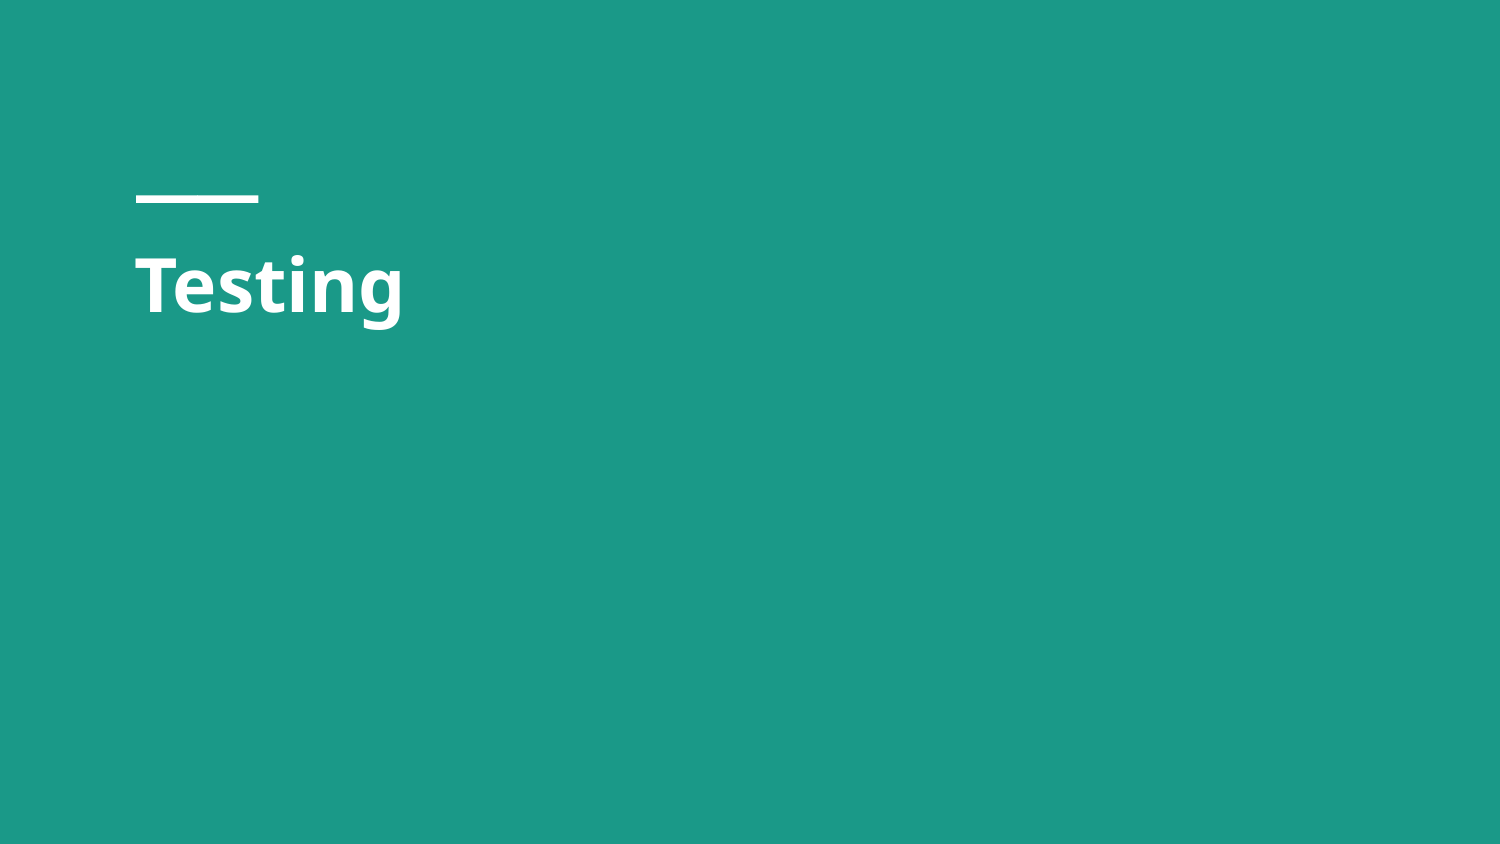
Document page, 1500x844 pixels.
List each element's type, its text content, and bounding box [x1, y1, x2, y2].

title Testing [119, 216, 1381, 466]
